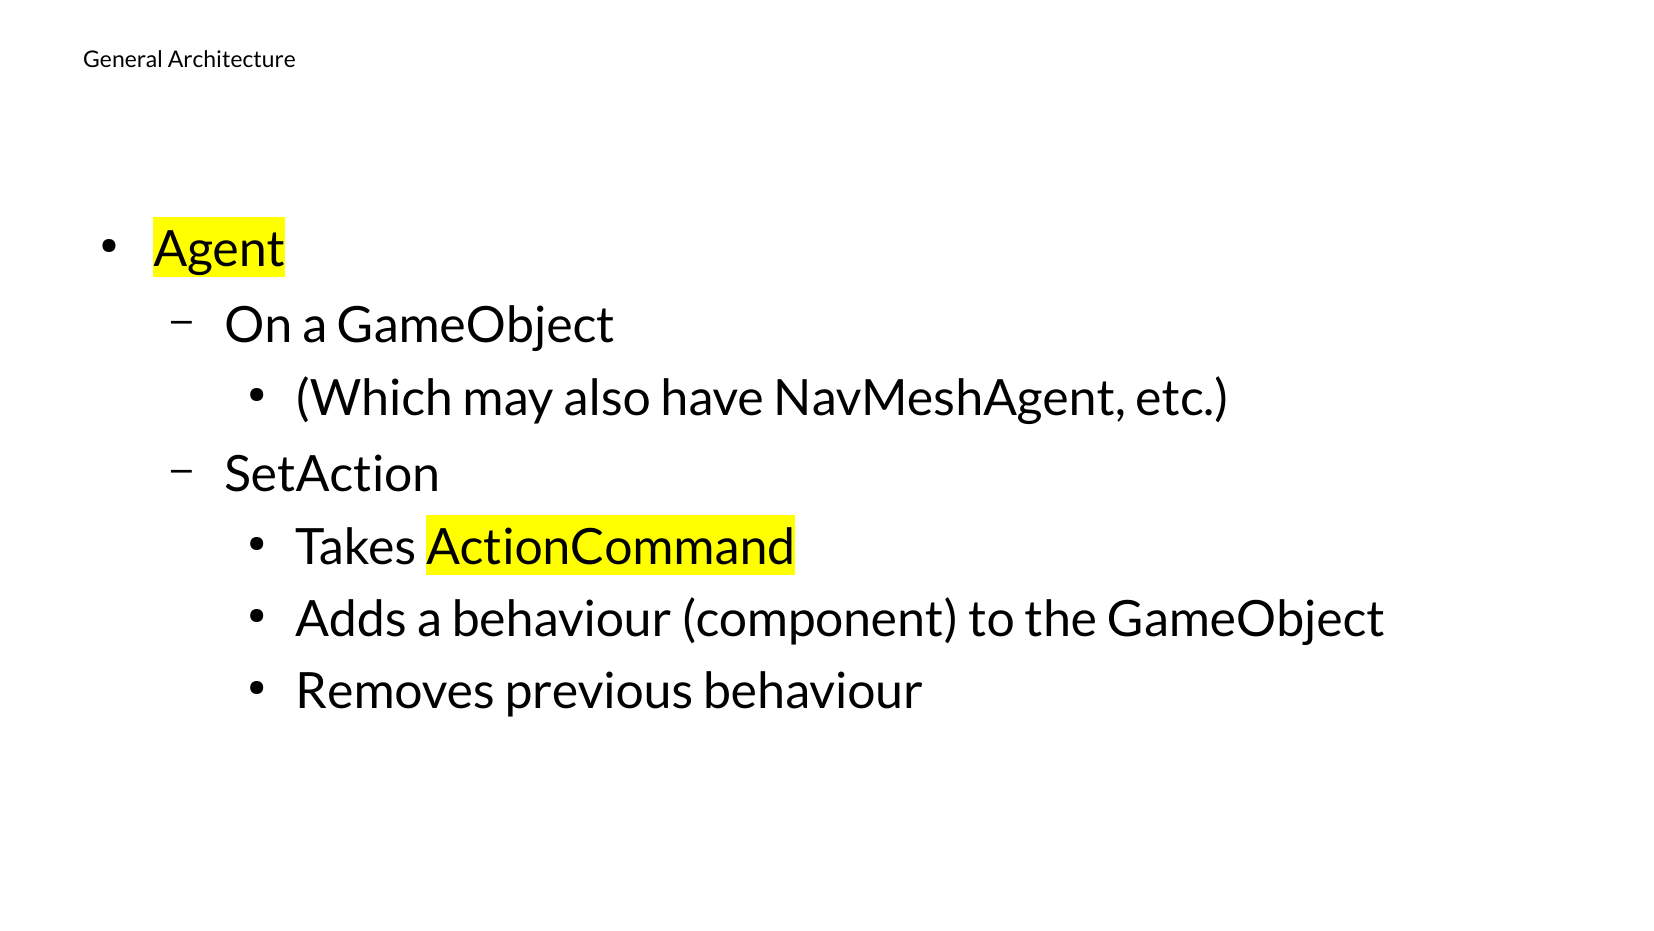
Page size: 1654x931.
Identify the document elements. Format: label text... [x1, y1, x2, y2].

list Agent On a GameObject (Which may also have NavMeshAgent, etc.) SetAction Takes ActionCommand Adds a behaviour (component) to the GameObject Removes previous behaviour [82, 217, 1571, 839]
title General Architecture [83, 0, 1571, 119]
